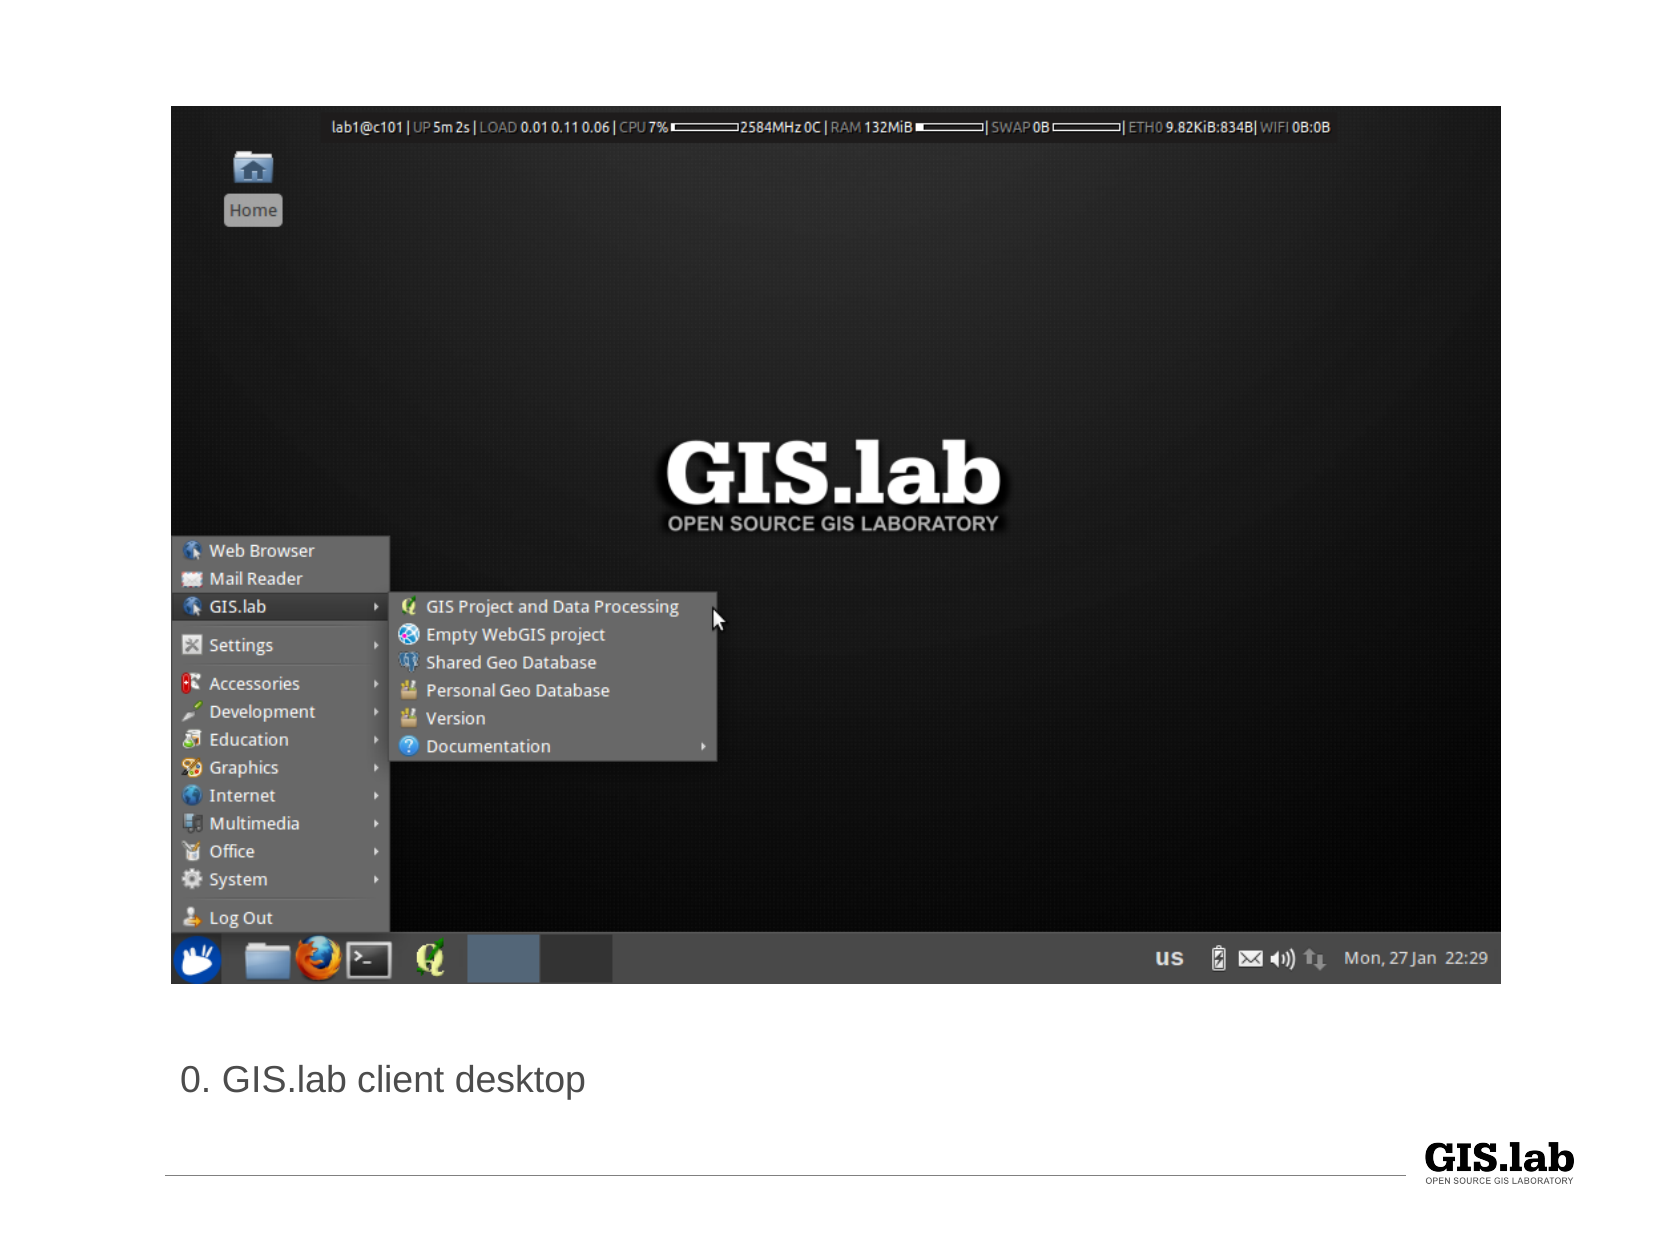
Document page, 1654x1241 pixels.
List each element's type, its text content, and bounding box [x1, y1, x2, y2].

text_box 0. GIS.lab client desktop [165, 1051, 1524, 1108]
picture [1423, 1139, 1576, 1188]
picture [171, 106, 1501, 984]
